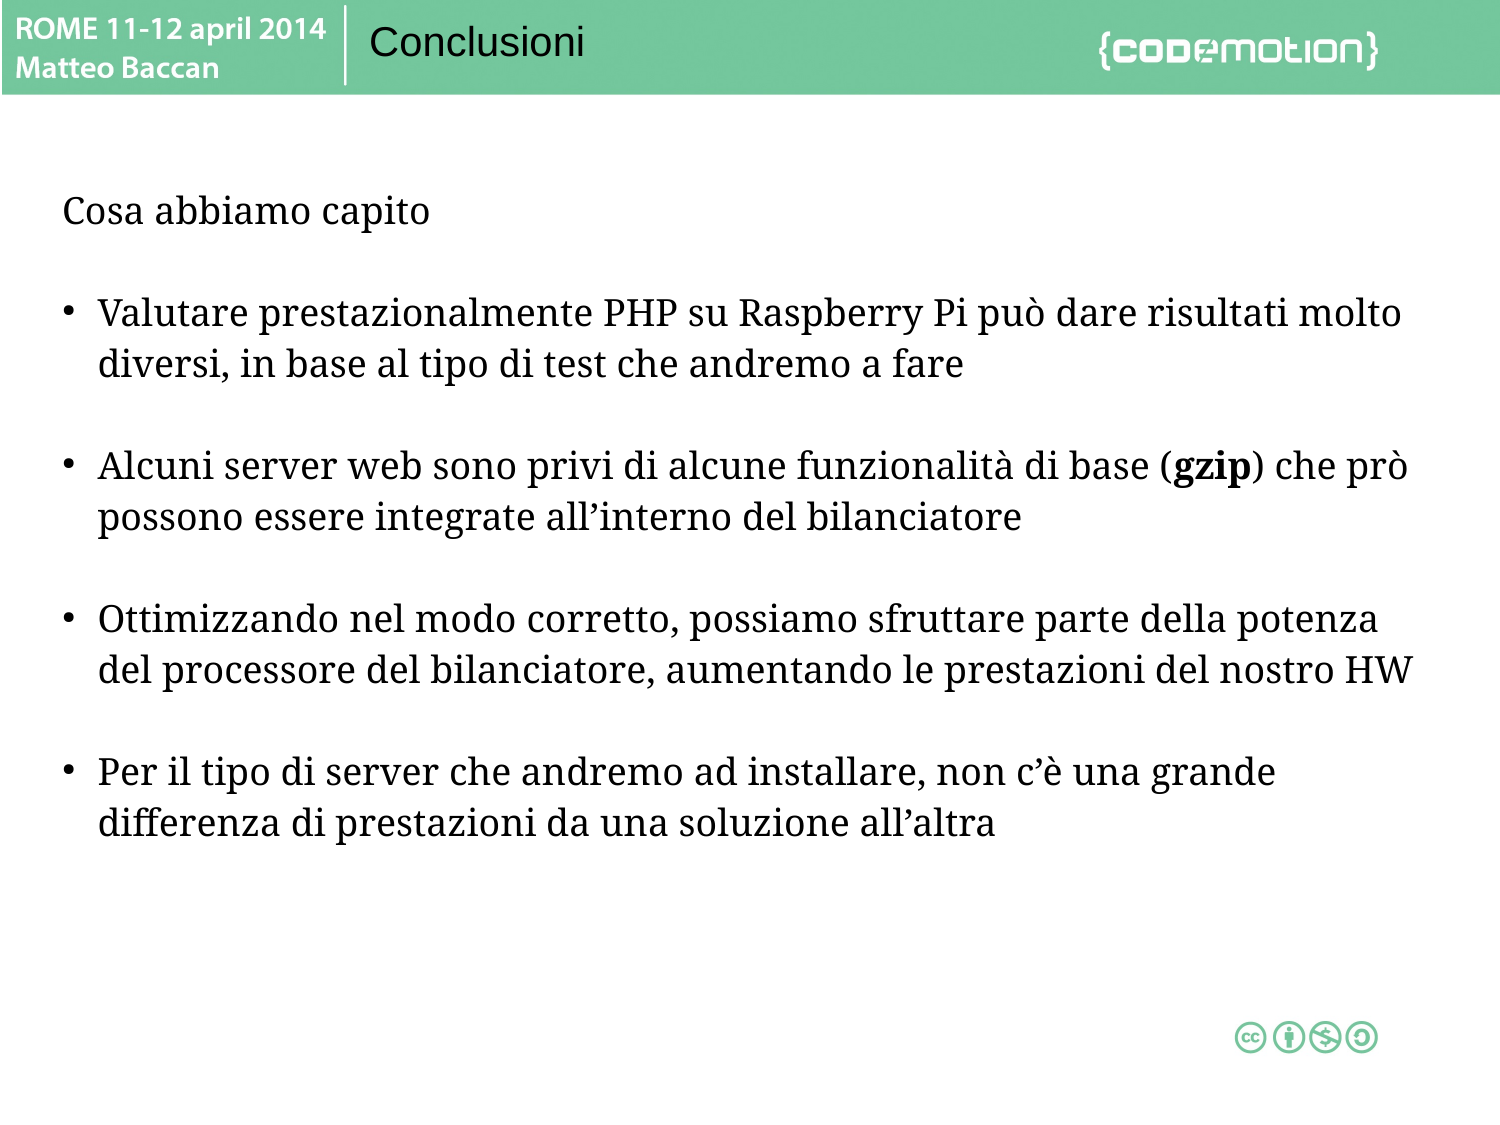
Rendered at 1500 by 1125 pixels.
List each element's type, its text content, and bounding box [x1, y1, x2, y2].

picture [2, 0, 1500, 1125]
list Conclusioni [354, 11, 1380, 87]
text_box Cosa abbiamo capito Valutare prestazionalmente PHP su Raspberry Pi può dare risultati molto diversi, in base al tipo di test che andremo a fare Alcuni server web sono privi di alcune funzionalità di base (gzip) che prò possono essere integrate all’interno del bilanciatore Ottimizzando nel modo corretto, possiamo sfruttare parte della potenza del processore del bilanciatore, aumentando le prestazioni del nostro HW Per il tipo di server che andremo ad installare, non c’è una grande differenza di prestazioni da una soluzione all’altra [47, 177, 1441, 875]
